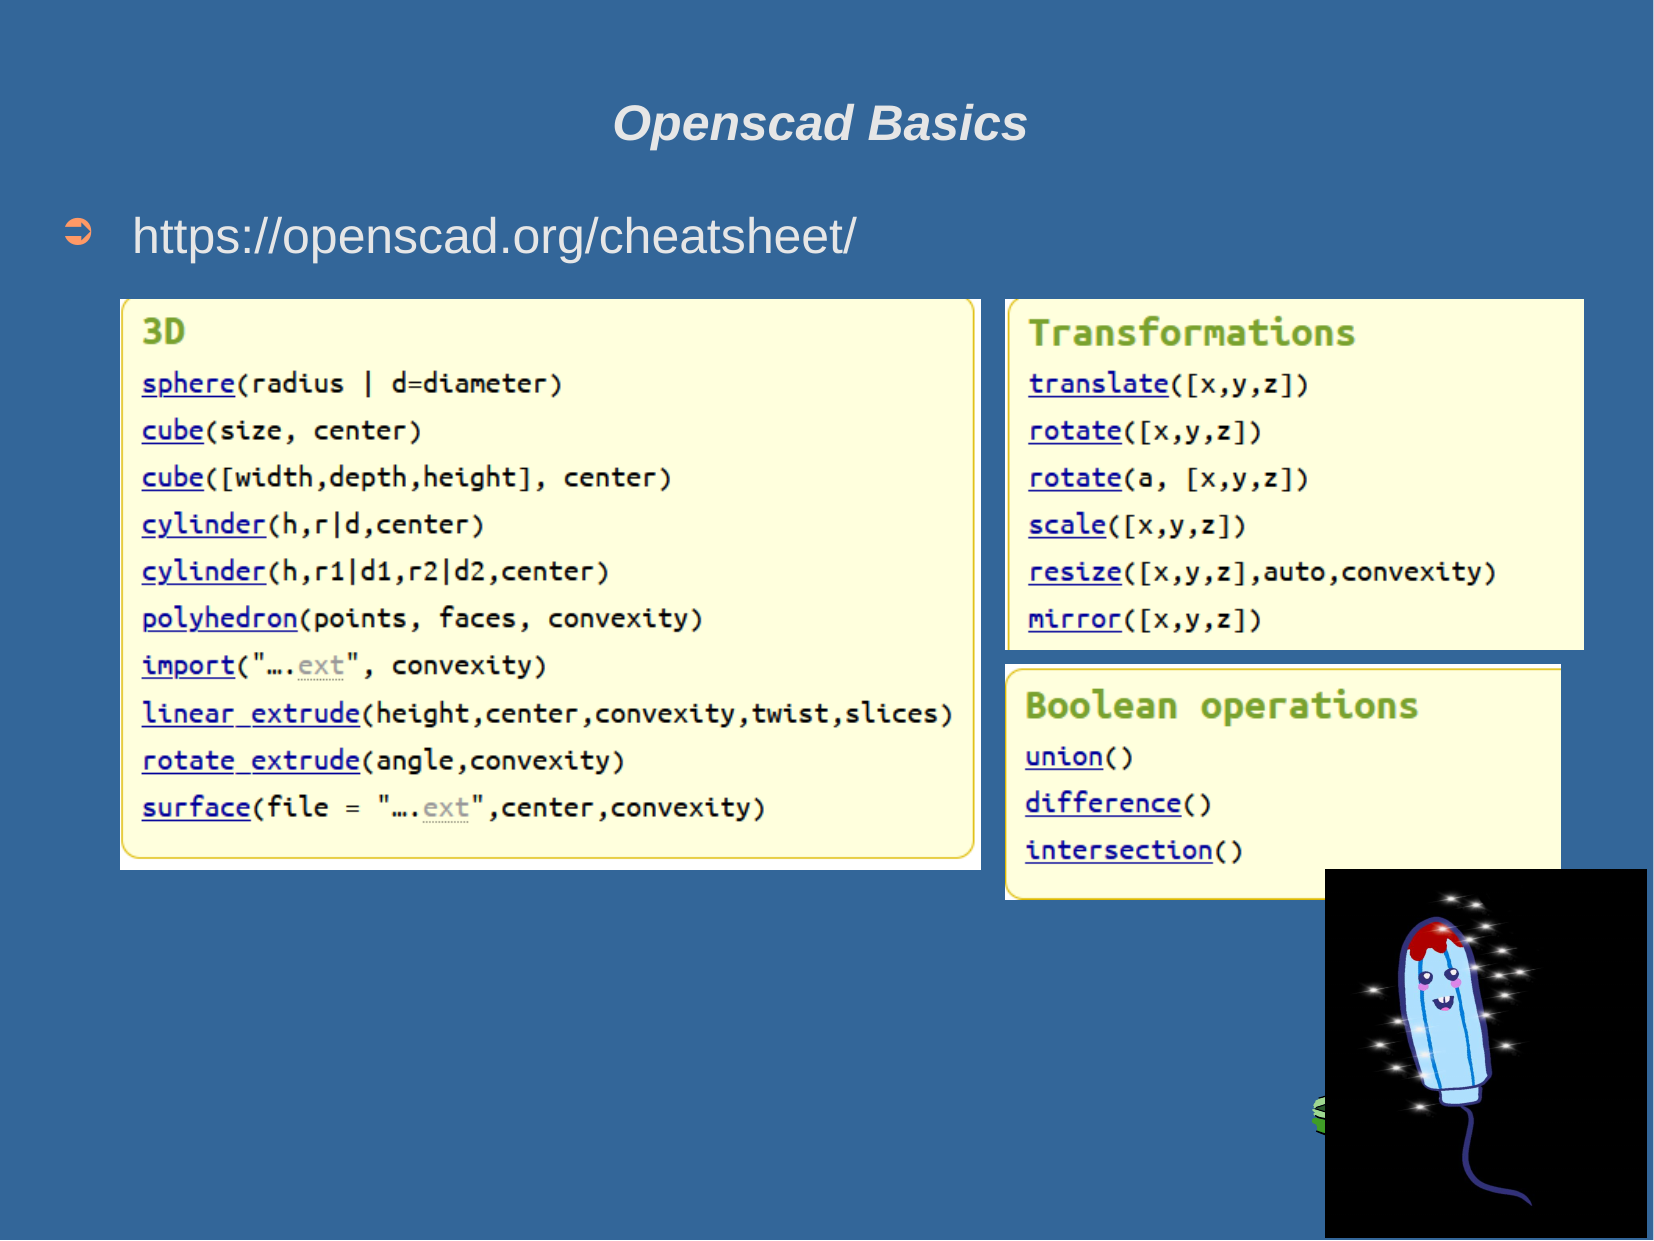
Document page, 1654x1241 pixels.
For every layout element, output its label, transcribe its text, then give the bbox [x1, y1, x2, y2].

picture [1005, 664, 1647, 1238]
picture [1005, 299, 1584, 650]
picture [120, 299, 981, 871]
title Openscad Basics [121, 19, 1534, 227]
list https://openscad.org/cheatsheet/ [49, 208, 1441, 991]
